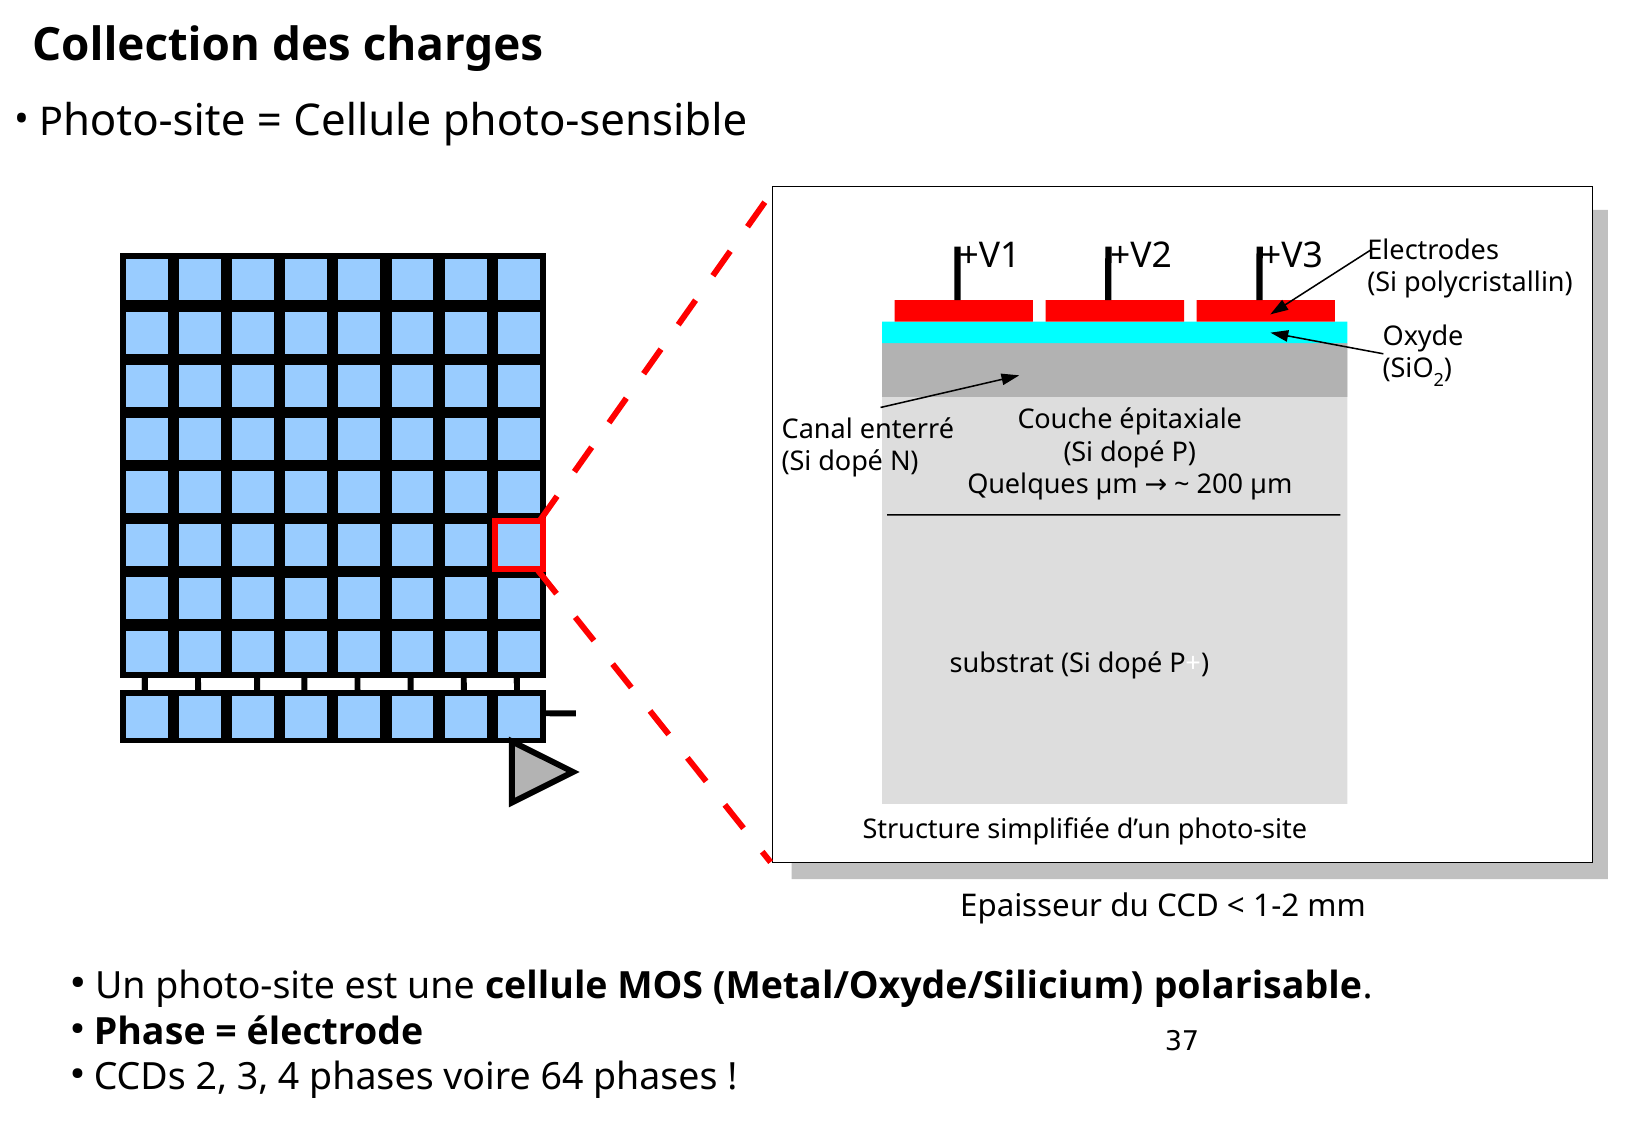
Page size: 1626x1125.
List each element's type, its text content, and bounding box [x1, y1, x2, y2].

text_box [335, 521, 384, 570]
text_box Structure simplifiée d’un photo-site [848, 804, 1322, 851]
text_box [494, 627, 543, 676]
text_box [494, 308, 543, 357]
text_box +V3 [1324, 273, 1338, 282]
text_box [229, 308, 277, 357]
text_box [282, 627, 331, 676]
text_box [388, 521, 437, 570]
text_box [229, 255, 277, 304]
text_box [282, 255, 331, 304]
text_box Canal enterré (Si dopé N) [767, 404, 952, 484]
text_box [175, 627, 224, 676]
text_box [282, 521, 331, 570]
text_box [441, 308, 490, 357]
text_box [441, 361, 490, 410]
text_box [335, 627, 384, 676]
text_box [122, 692, 171, 741]
text_box [122, 361, 171, 410]
text_box Oxyde (SiO2) [1368, 311, 1478, 398]
text_box [122, 468, 171, 516]
text_box [175, 468, 224, 516]
text_box [388, 627, 437, 676]
text_box substrat (Si dopé P+) [893, 638, 1224, 686]
text_box [494, 415, 543, 463]
text_box [229, 627, 277, 676]
text_box [388, 255, 437, 304]
text_box [229, 468, 277, 516]
text_box [175, 692, 224, 741]
text_box [388, 692, 437, 741]
text_box [229, 692, 277, 741]
text_box [175, 255, 224, 304]
text_box [175, 521, 224, 570]
text_box [388, 361, 437, 410]
text_box Collection des charges [17, 10, 630, 79]
text_box [282, 308, 331, 357]
text_box [229, 574, 277, 623]
text_box [282, 692, 331, 741]
text_box +V3 [1246, 225, 1338, 282]
text_box [388, 415, 437, 463]
text_box Electrodes (Si polycristallin) [1353, 225, 1588, 305]
text_box [335, 692, 384, 741]
text_box [122, 521, 171, 570]
text_box [229, 521, 277, 570]
text_box [229, 415, 277, 463]
text_box [282, 574, 331, 623]
text_box [441, 468, 490, 516]
text_box [388, 308, 437, 357]
text_box [122, 574, 171, 623]
text_box [441, 692, 490, 741]
text_box [335, 415, 384, 463]
text_box [175, 415, 224, 463]
text_box [335, 574, 384, 623]
text_box [494, 255, 543, 304]
text_box +V1 [944, 225, 1035, 282]
text_box [282, 468, 331, 516]
text_box Couche épitaxiale (Si dopé P) Quelques μm → ~ 200 μm [952, 394, 1307, 507]
text_box [175, 574, 224, 623]
text_box [122, 308, 171, 357]
text_box [229, 361, 277, 410]
text_box [175, 308, 224, 357]
text_box [335, 468, 384, 516]
text_box [772, 186, 1608, 880]
text_box [282, 361, 331, 410]
text_box [122, 627, 171, 676]
text_box [335, 361, 384, 410]
text_box [175, 361, 224, 410]
text_box [494, 574, 543, 623]
text_box [282, 415, 331, 463]
text_box [441, 415, 490, 463]
text_box [122, 255, 171, 304]
text_box [494, 361, 543, 410]
text_box [388, 574, 437, 623]
text_box [388, 468, 437, 516]
text_box [441, 574, 490, 623]
text_box Un photo-site est une cellule MOS (Metal/Oxyde/Silicium) polarisable. Phase = électrode CCDs 2, 3, 4 phases voire 64 phases ! [56, 952, 1574, 1105]
text_box [494, 468, 543, 516]
text_box [335, 308, 384, 357]
text_box [441, 255, 490, 304]
text_box [122, 415, 171, 463]
text_box [494, 692, 574, 803]
text_box [441, 627, 490, 676]
text_box [494, 521, 543, 570]
text_box [441, 521, 490, 570]
text_box +V2 [1096, 225, 1187, 282]
text_box Photo-site = Cellule photo-sensible [0, 84, 1606, 151]
text_box Epaisseur du CCD < 1-2 mm [945, 834, 1546, 952]
text_box [335, 255, 384, 304]
